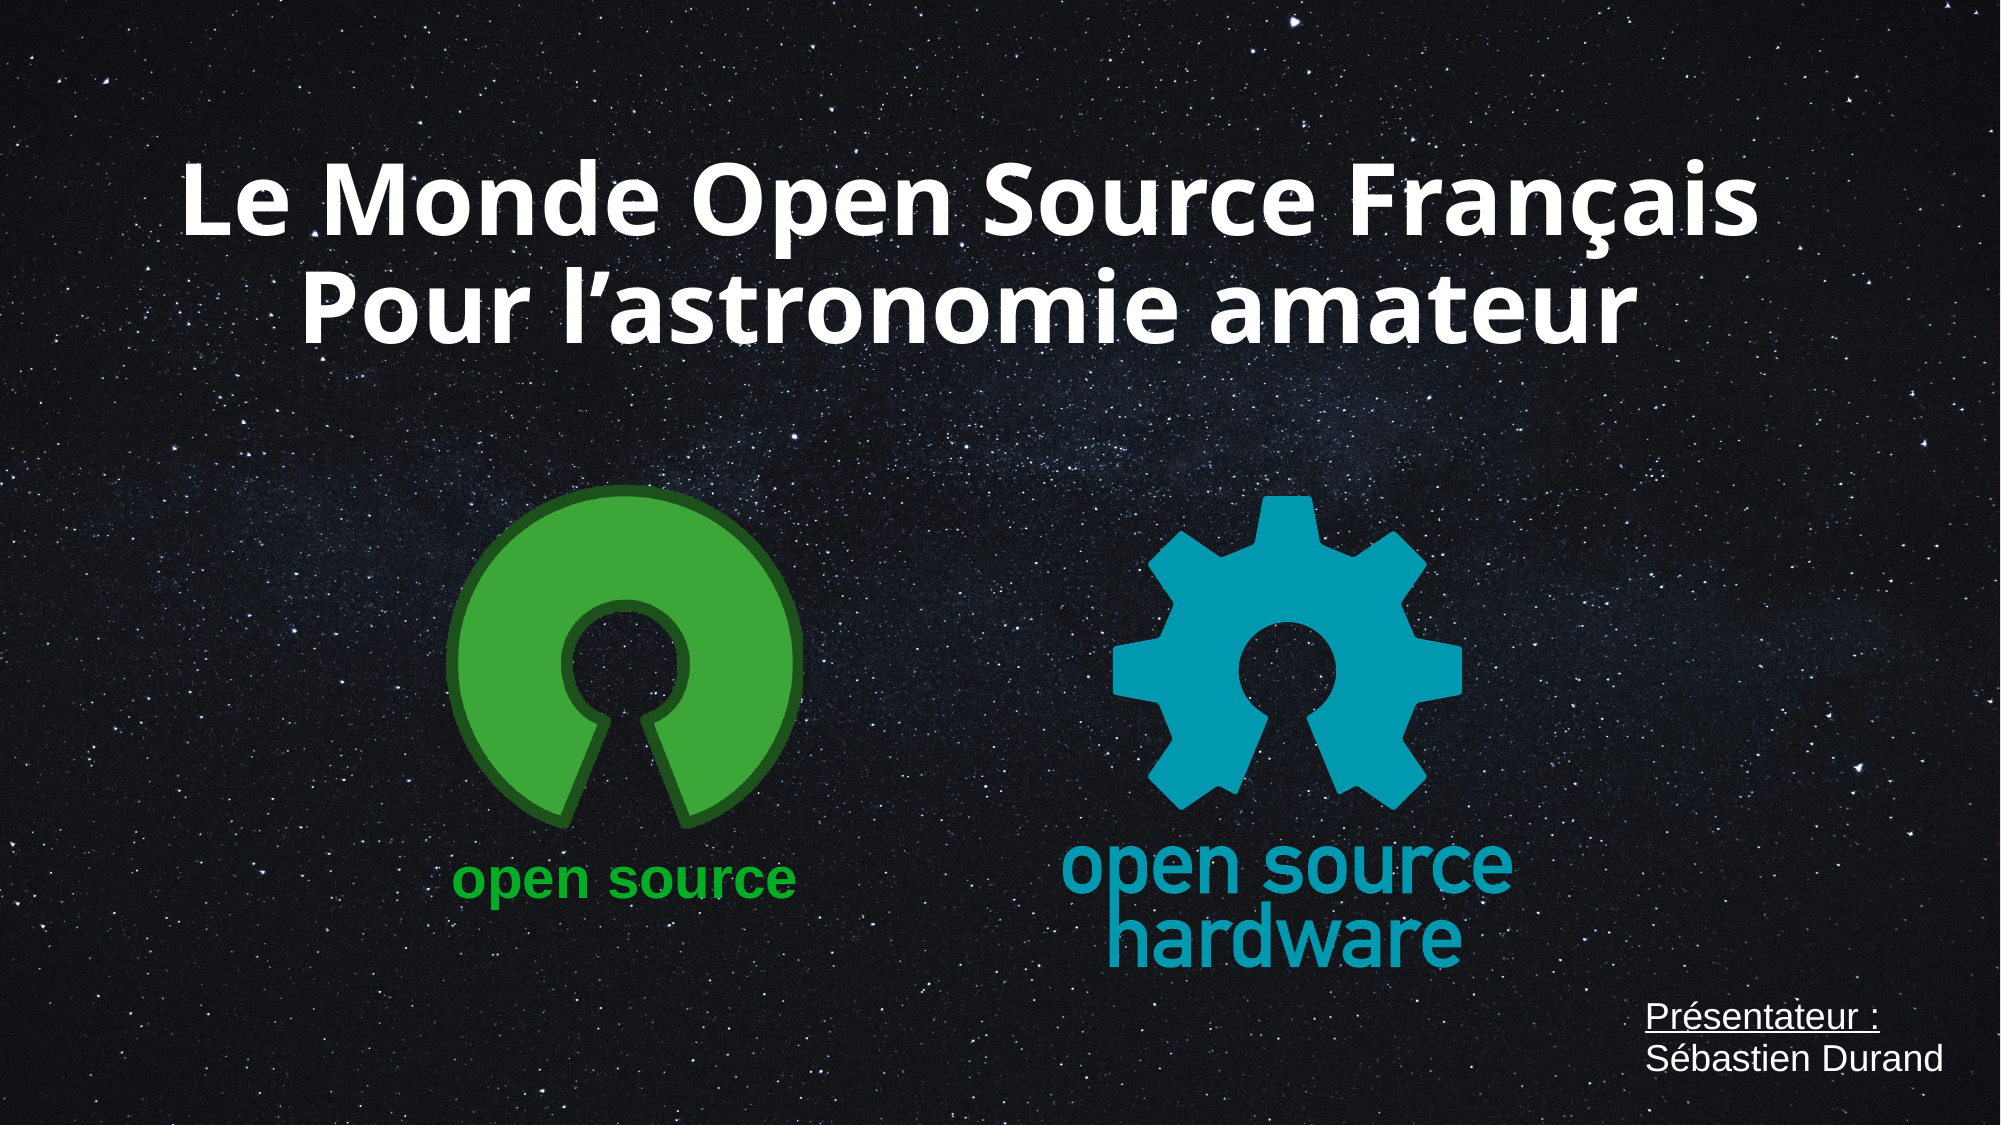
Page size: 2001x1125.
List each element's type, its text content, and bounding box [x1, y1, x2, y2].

title Le Monde Open Source Français Pour l’astronomie amateur [108, 61, 1831, 453]
text_box open source [437, 838, 875, 1004]
picture [0, 0, 2001, 1125]
text_box Présentateur : Sébastien Durand [1630, 987, 1961, 1087]
